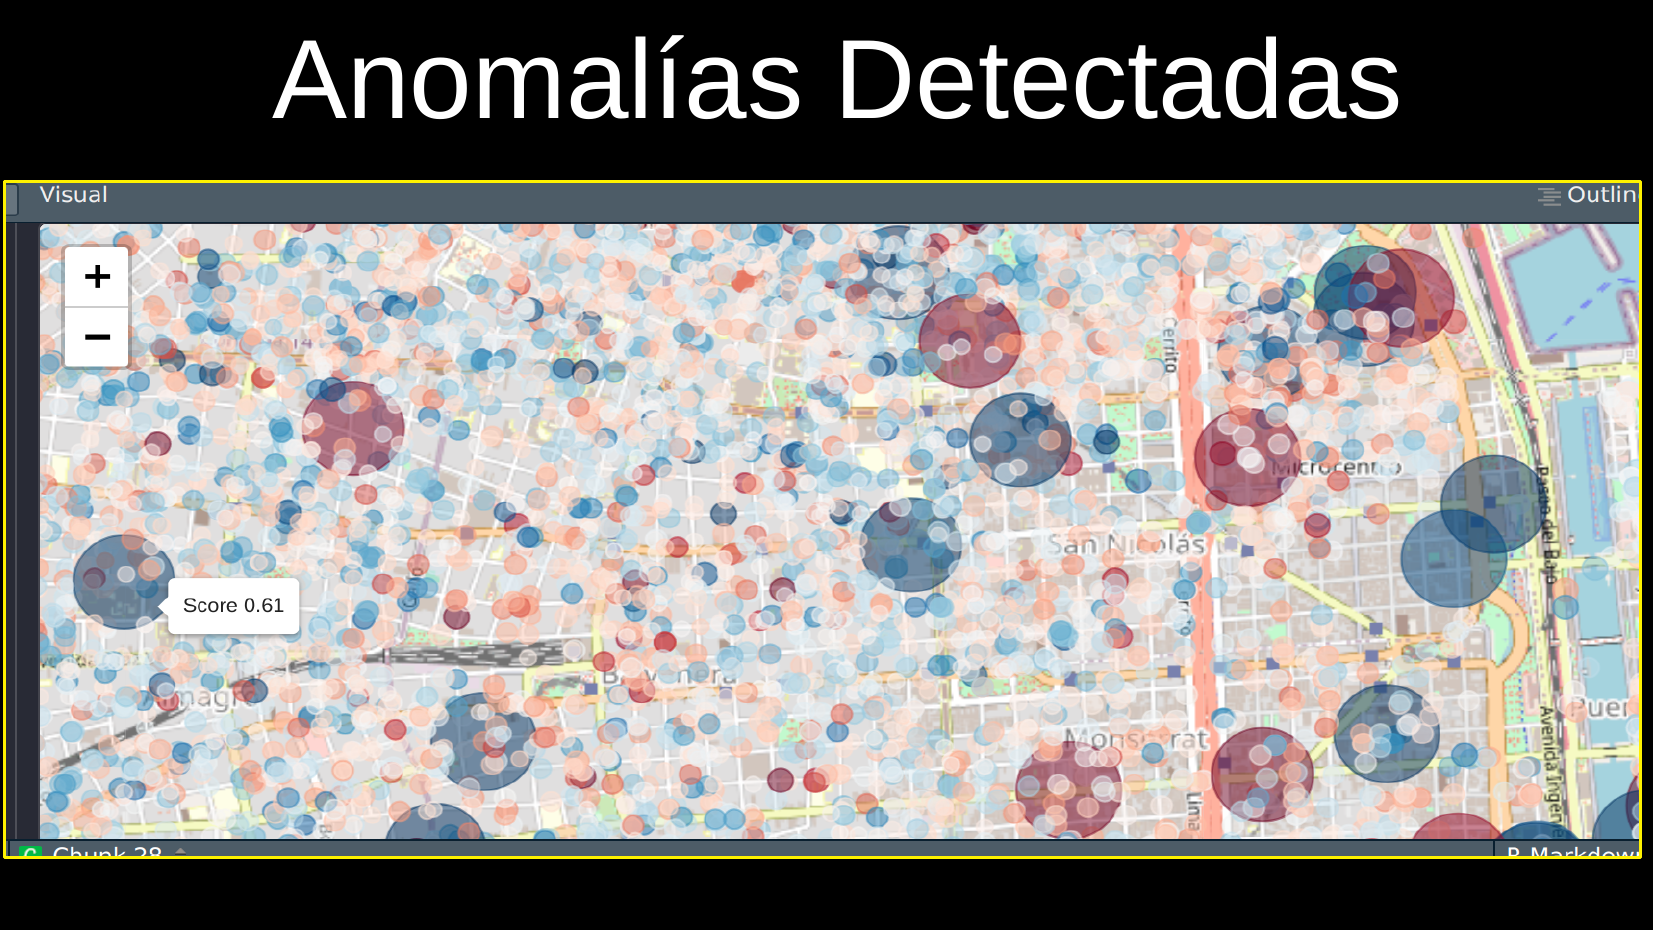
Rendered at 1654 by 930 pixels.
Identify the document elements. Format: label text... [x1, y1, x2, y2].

text_box Anomalías Detectadas [94, 0, 1583, 151]
picture [6, 183, 1640, 856]
